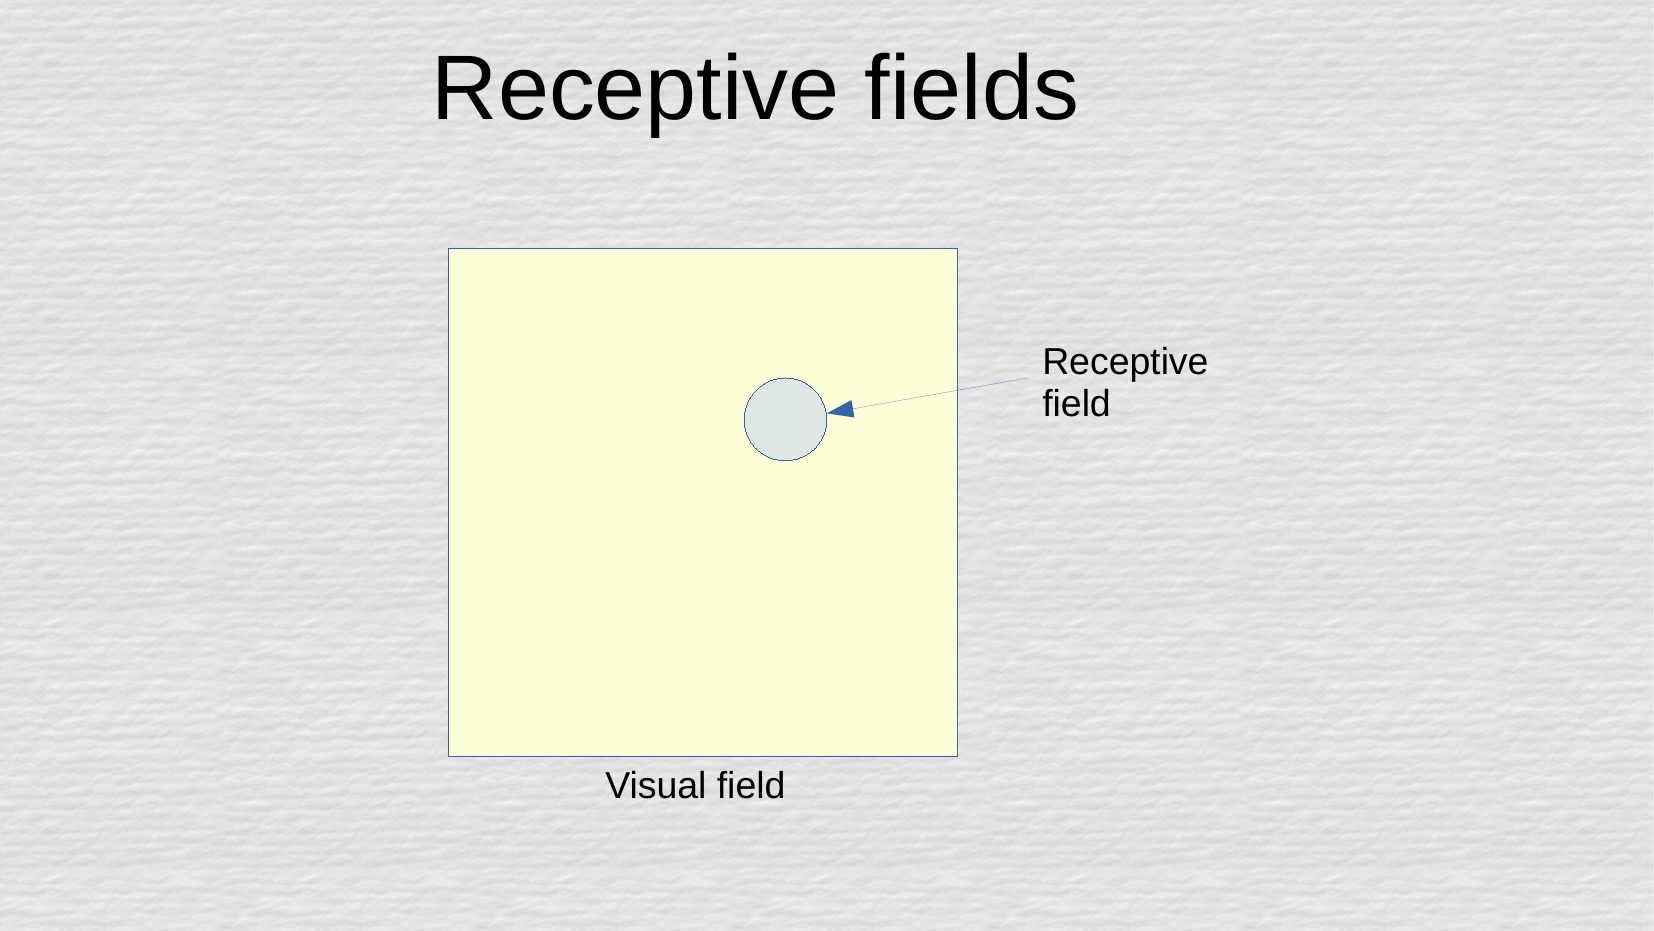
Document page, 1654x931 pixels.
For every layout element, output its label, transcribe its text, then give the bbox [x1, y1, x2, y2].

text_box Receptive field [1027, 332, 1252, 432]
picture [0, 0, 1654, 931]
title Receptive fields [377, 10, 1134, 166]
text_box Visual field [590, 756, 815, 814]
text_box [448, 248, 958, 757]
